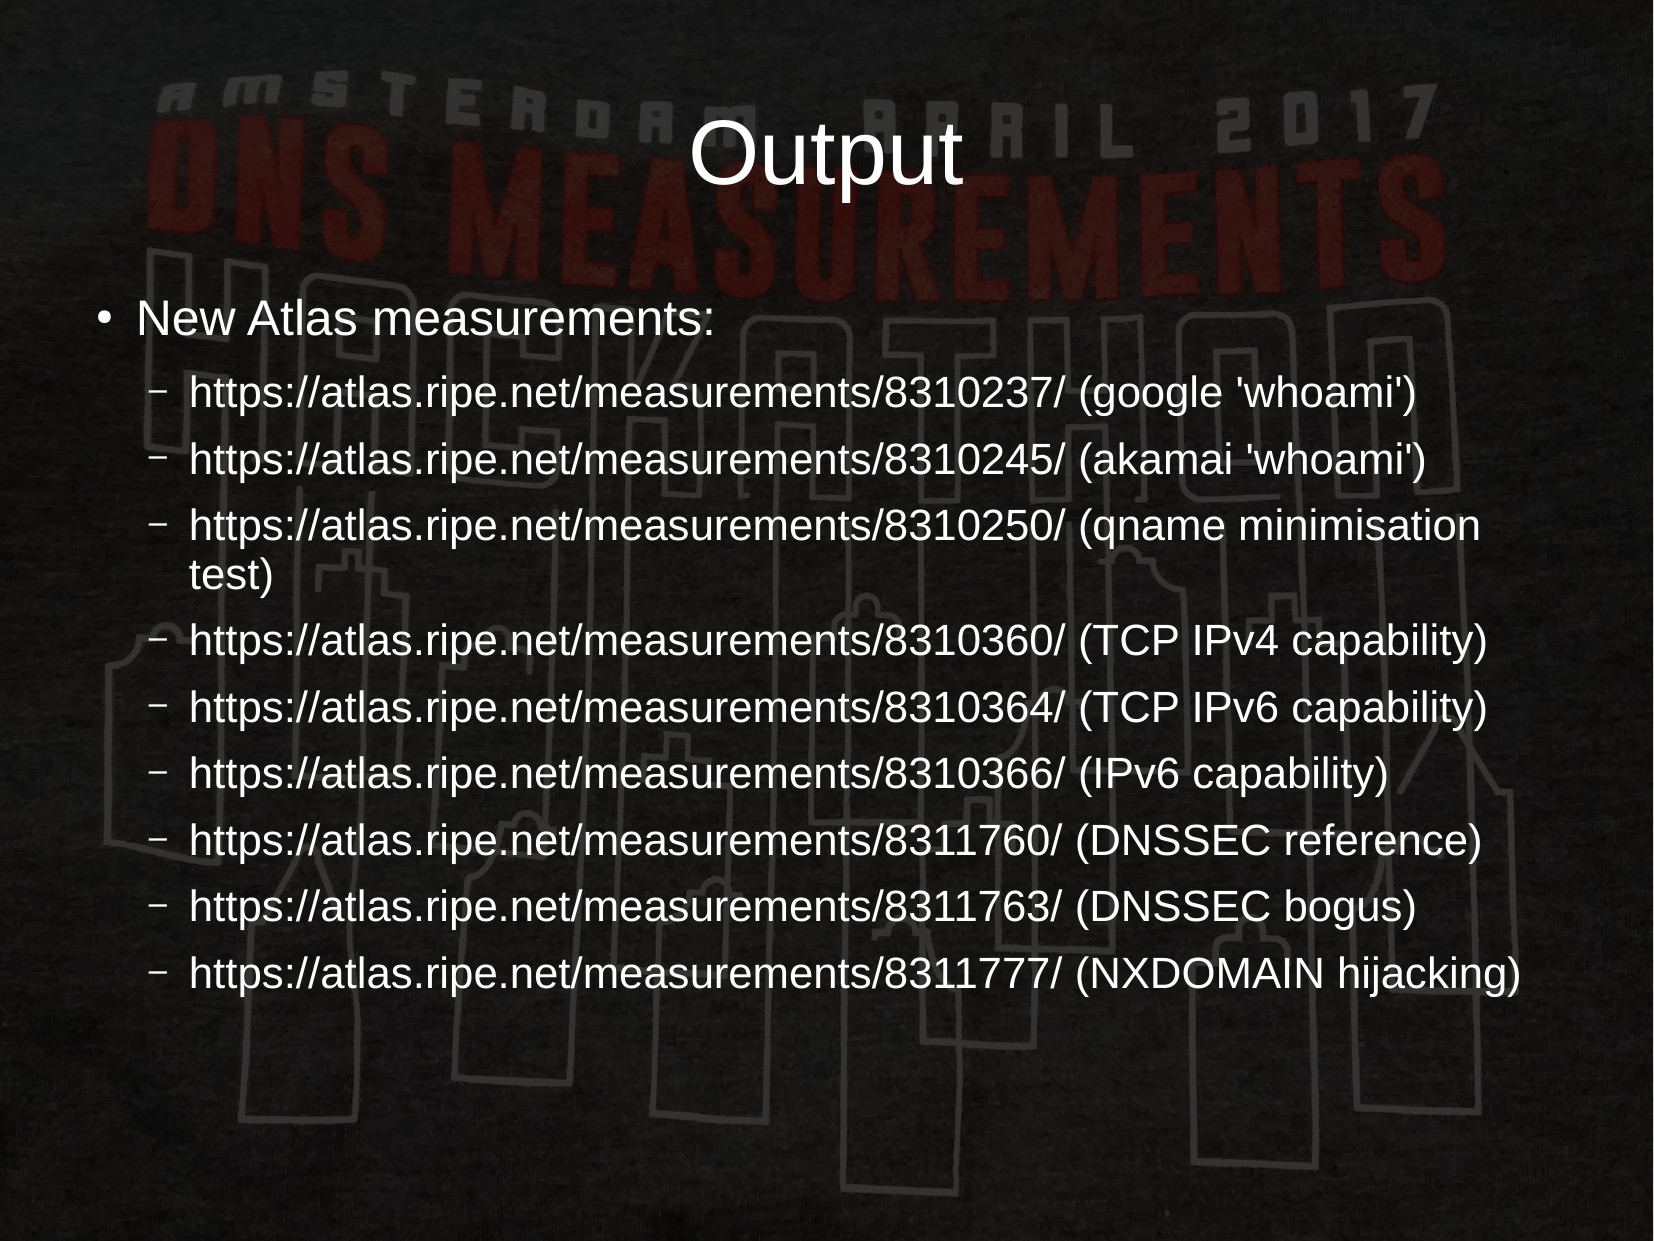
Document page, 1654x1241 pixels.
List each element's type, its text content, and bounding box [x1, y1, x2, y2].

title Output [82, 49, 1571, 257]
list New Atlas measurements: https://atlas.ripe.net/measurements/8310237/ (google 'whoami') https://atlas.ripe.net/measurements/8310245/ (akamai 'whoami') https://atlas.ripe.net/measurements/8310250/ (qname minimisation test) https://atlas.ripe.net/measurements/8310360/ (TCP IPv4 capability) https://atlas.ripe.net/measurements/8310364/ (TCP IPv6 capability) https://atlas.ripe.net/measurements/8310366/ (IPv6 capability) https://atlas.ripe.net/measurements/8311760/ (DNSSEC reference) https://atlas.ripe.net/measurements/8311763/ (DNSSEC bogus) https://atlas.ripe.net/measurements/8311777/ (NXDOMAIN hijacking) [82, 290, 1571, 1010]
picture [0, 0, 1653, 1241]
